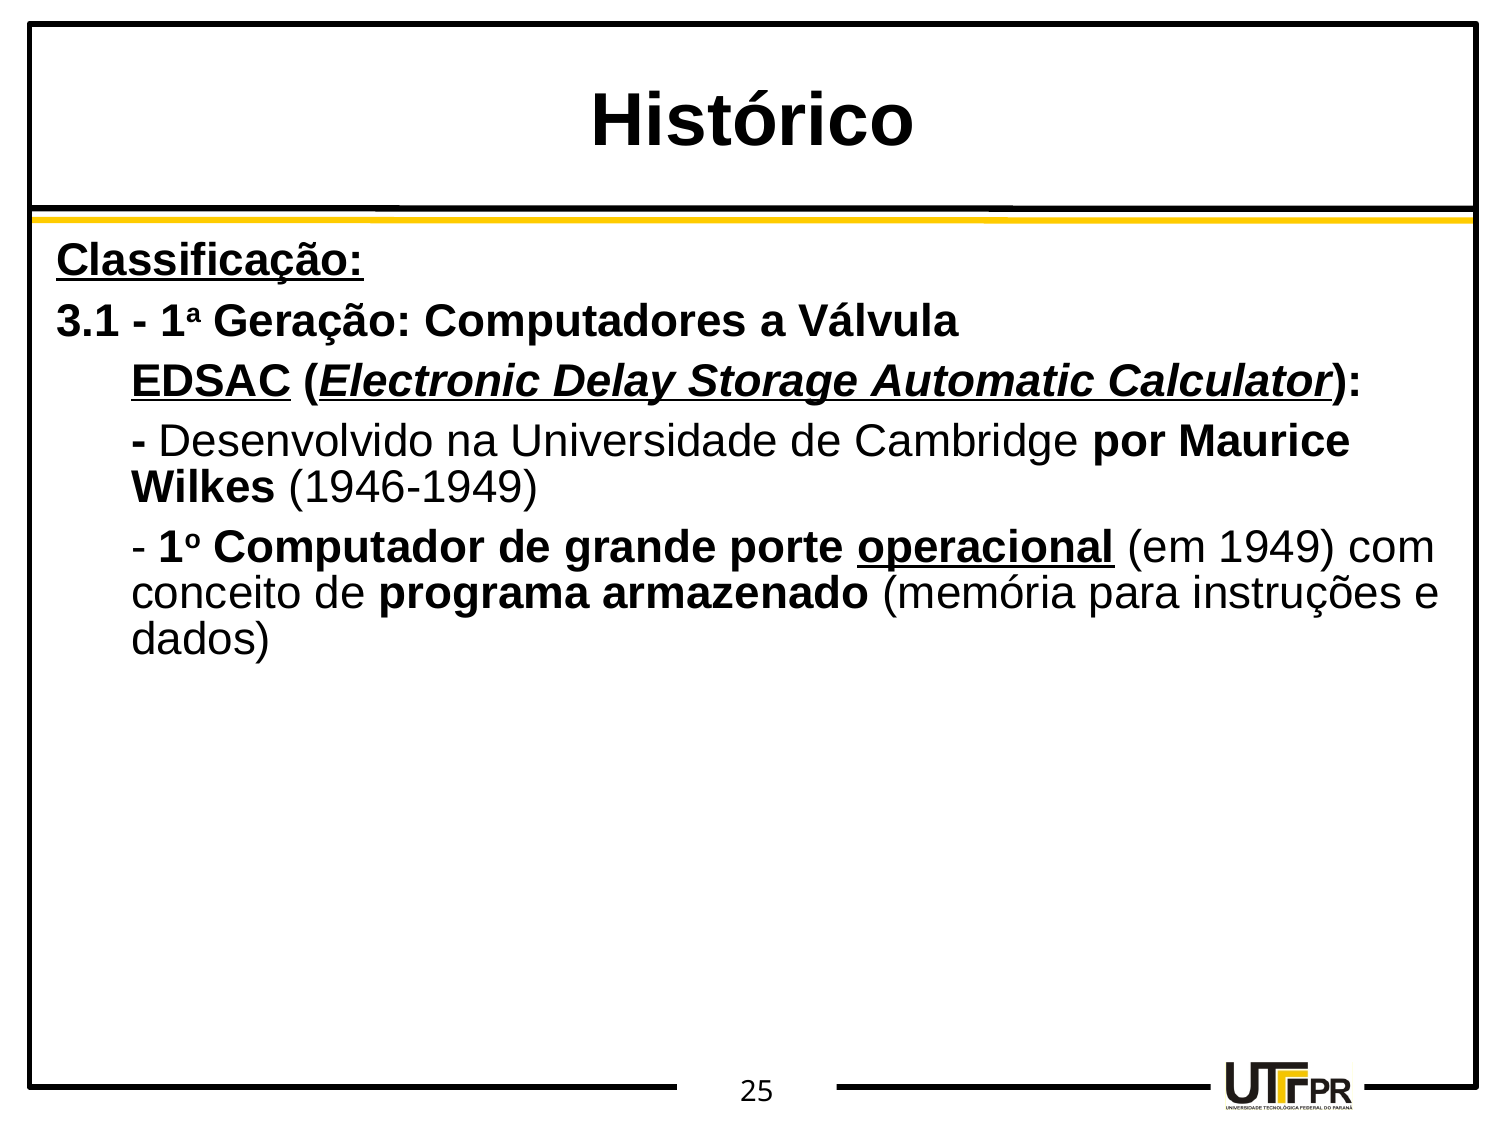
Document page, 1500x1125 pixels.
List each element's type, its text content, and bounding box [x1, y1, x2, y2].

picture [1225, 1062, 1353, 1110]
title Histórico [29, 47, 1477, 196]
list Classificação: 3.1 - 1a Geração: Computadores a Válvula EDSAC (Electronic Delay Storage Automatic Calculator): - Desenvolvido na Universidade de Cambridge por Maurice Wilkes (1946-1949) - 1o Computador de grande porte operacional (em 1949) com conceito de programa armazenado (memória para instruções e dados) [41, 231, 1459, 1059]
